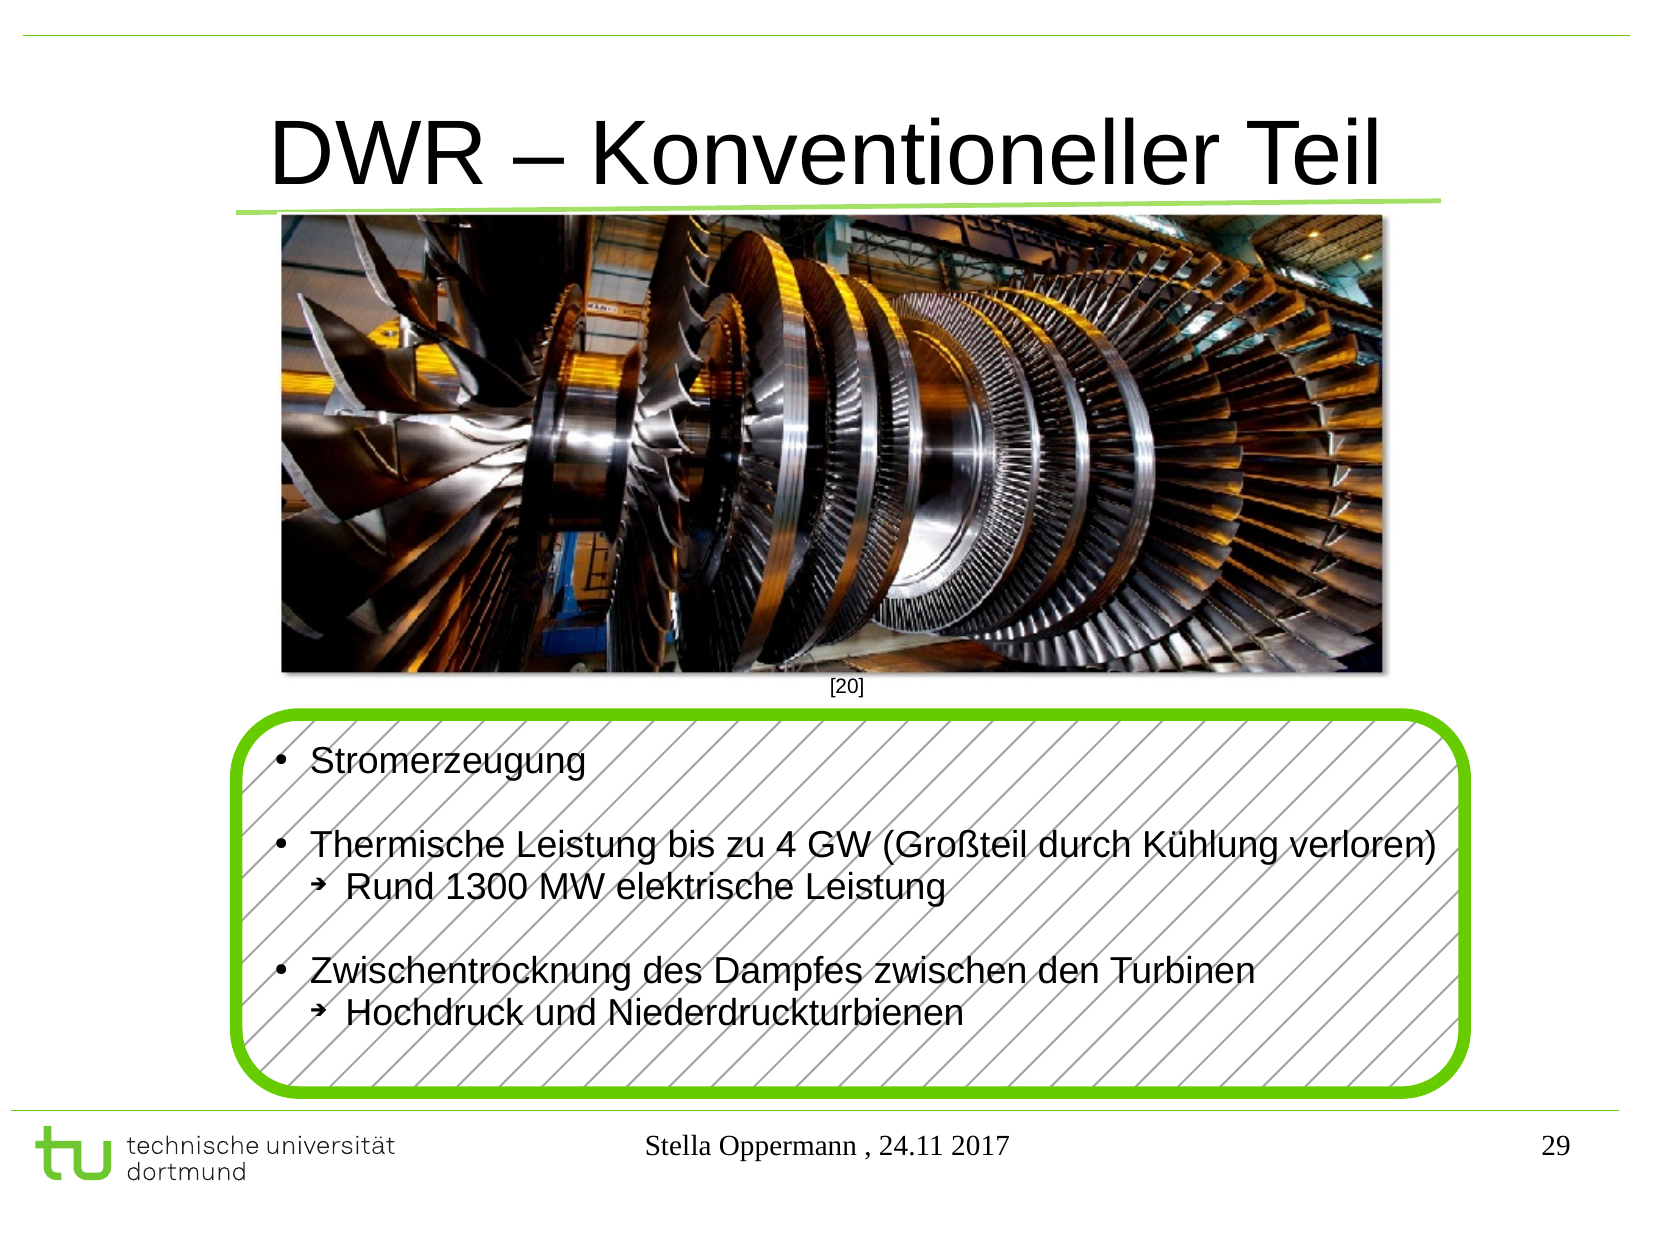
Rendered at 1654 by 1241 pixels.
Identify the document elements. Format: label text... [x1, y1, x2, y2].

title DWR – Konventioneller Teil [82, 49, 1571, 257]
text_box [236, 714, 1465, 1093]
text_box Stromerzeugung Thermische Leistung bis zu 4 GW (Großteil durch Kühlung verloren) Rund 1300 MW elektrische Leistung Zwischentrocknung des Dampfes zwischen den Turbinen Hochdruck und Niederdruckturbienen [259, 732, 1453, 1042]
text_box [20] [814, 667, 898, 727]
picture [277, 212, 1395, 682]
chart [35, 1125, 461, 1241]
